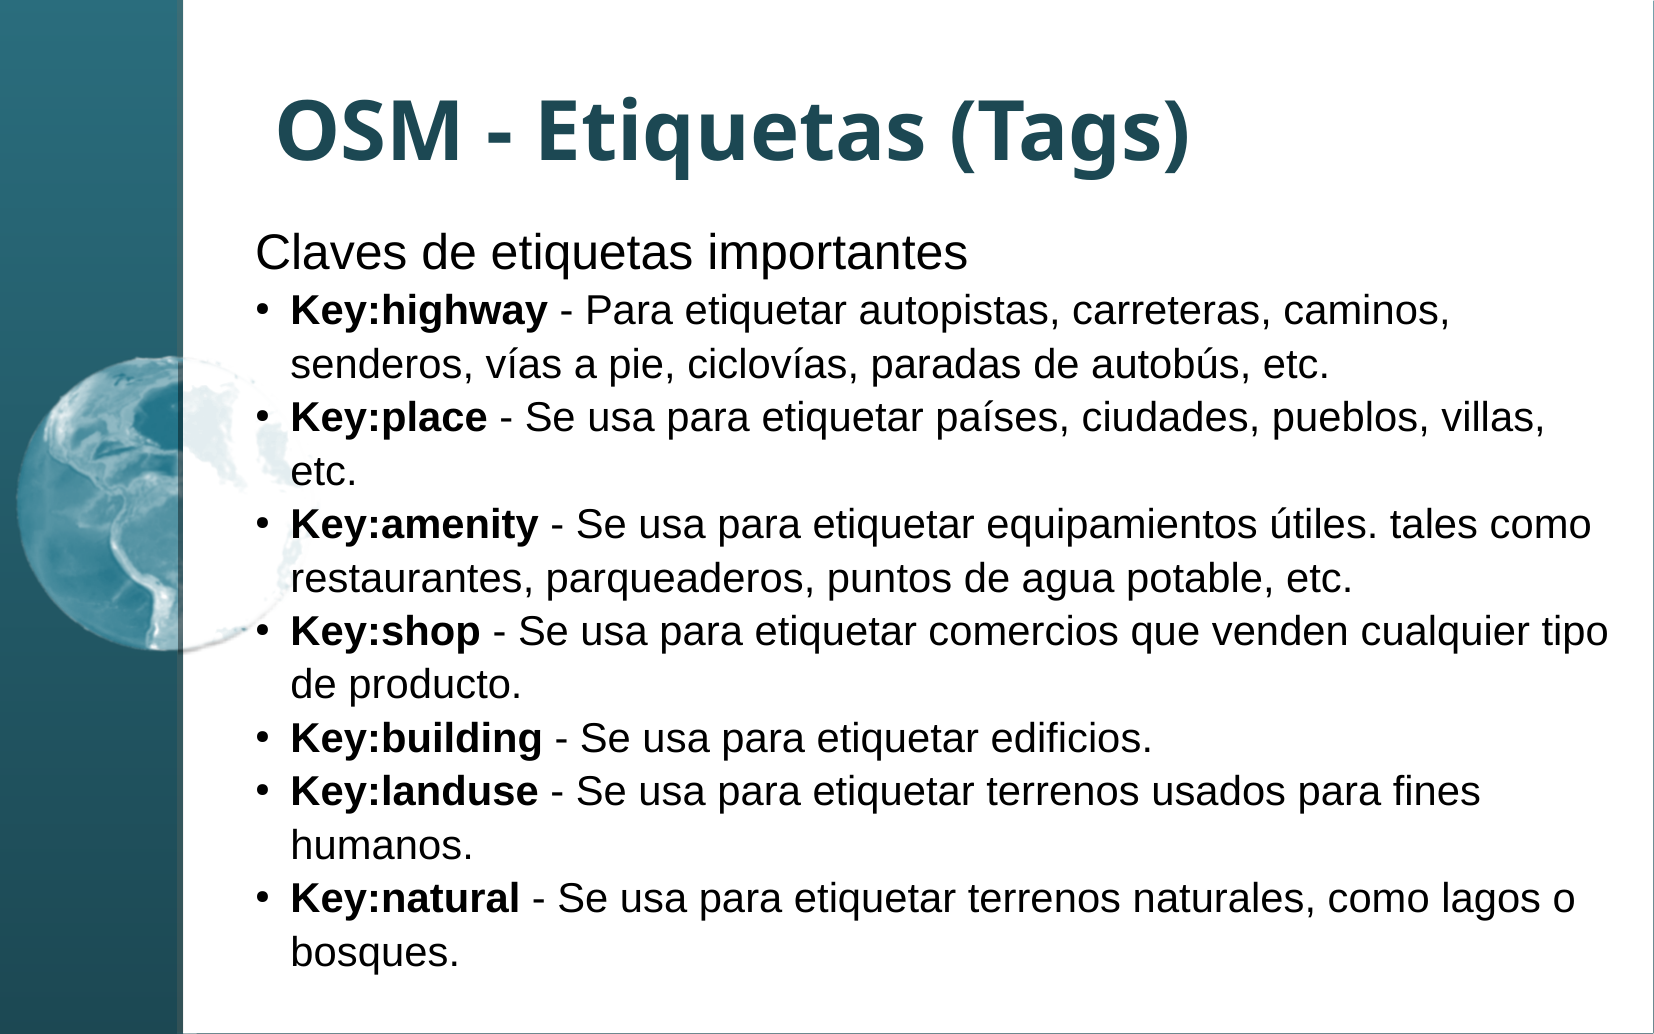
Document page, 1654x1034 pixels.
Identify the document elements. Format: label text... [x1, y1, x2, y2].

subtitle Claves de etiquetas importantes Key:highway - Para etiquetar autopistas, carreteras, caminos, senderos, vías a pie, ciclovías, paradas de autobús, etc. Key:place - Se usa para etiquetar países, ciudades, pueblos, villas, etc. Key:amenity - Se usa para etiquetar equipamientos útiles. tales como restaurantes, parqueaderos, puntos de agua potable, etc. Key:shop - Se usa para etiquetar comercios que venden cualquier tipo de producto. Key:building - Se usa para etiquetar edificios. Key:landuse - Se usa para etiquetar terrenos usados para fines humanos. Key:natural - Se usa para etiquetar terrenos naturales, como lagos o bosques. [255, 216, 1612, 976]
title OSM - Etiquetas (Tags) [259, 41, 1616, 214]
picture [2, 345, 255, 665]
